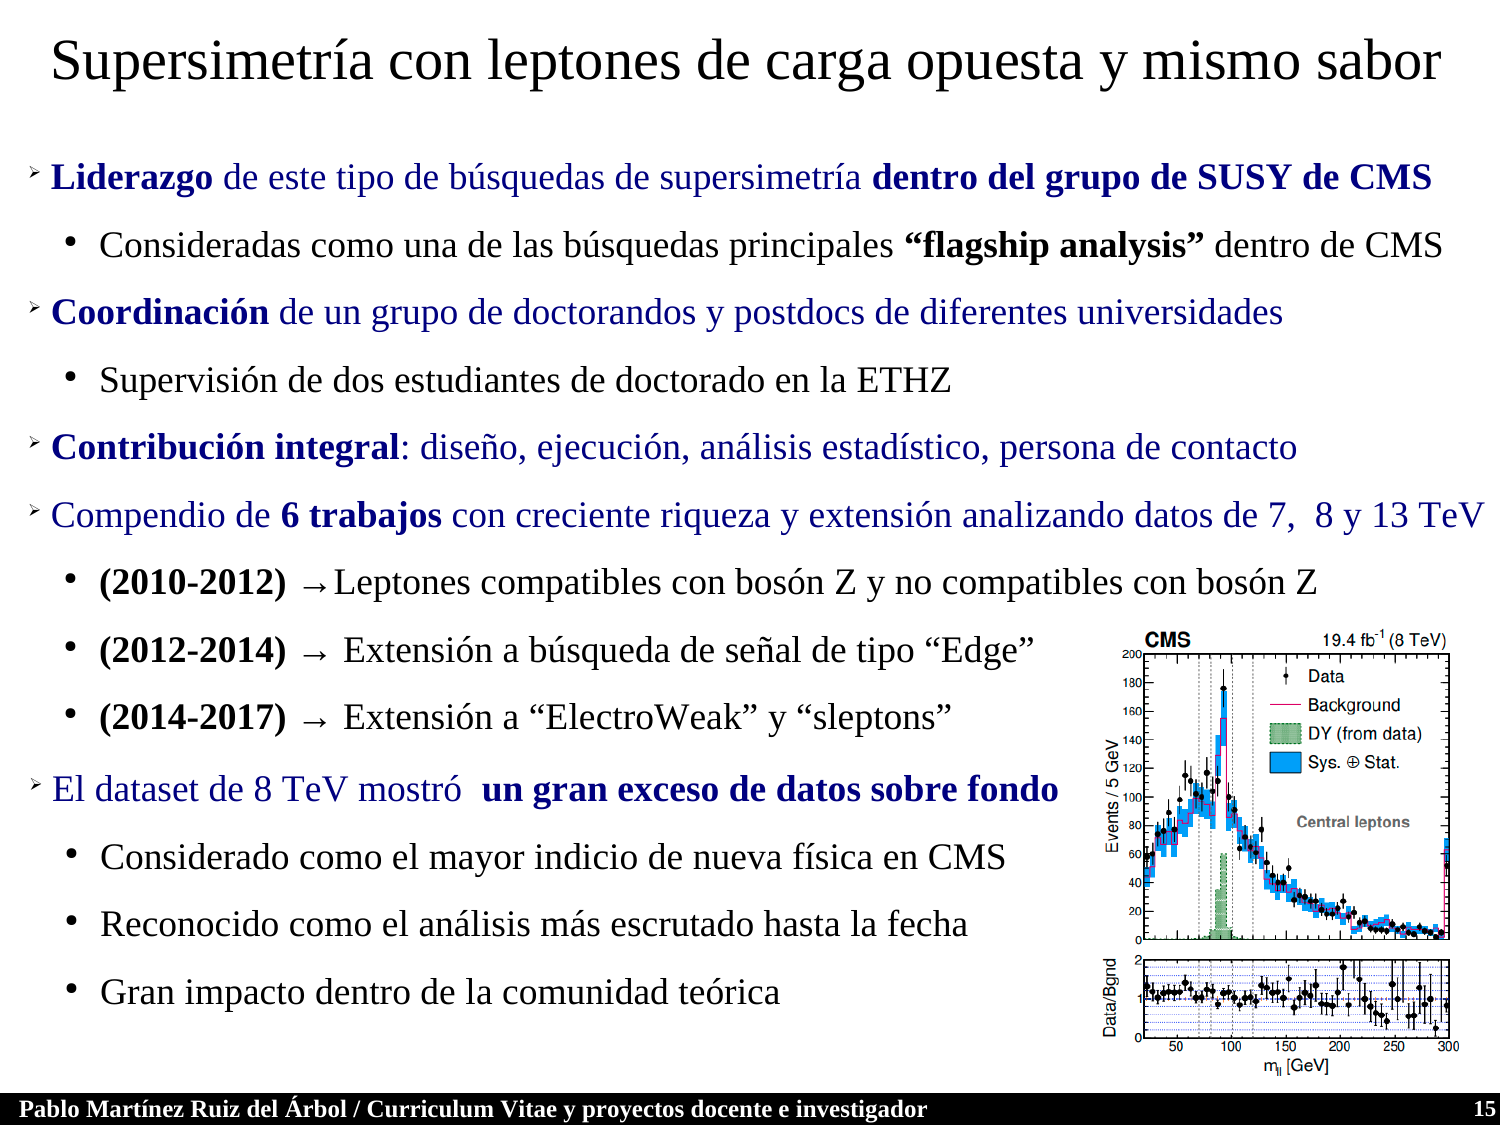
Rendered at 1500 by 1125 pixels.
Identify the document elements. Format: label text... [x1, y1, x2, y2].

text_box Liderazgo de este tipo de búsquedas de supersimetría dentro del grupo de SUSY de CMS Consideradas como una de las búsquedas principales “flagship analysis” dentro de CMS Coordinación de un grupo de doctorandos y postdocs de diferentes universidades Supervisión de dos estudiantes de doctorado en la ETHZ Contribución integral: diseño, ejecución, análisis estadístico, persona de contacto Compendio de 6 trabajos con creciente riqueza y extensión analizando datos de 7, 8 y 13 TeV (2010-2012) →Leptones compatibles con bosón Z y no compatibles con bosón Z (2012-2014) → Extensión a búsqueda de señal de tipo “Edge” (2014-2017) → Extensión a “ElectroWeak” y “sleptons” [8, 117, 1500, 766]
text_box El dataset de 8 TeV mostró un gran exceso de datos sobre fondo Considerado como el mayor indicio de nueva física en CMS Reconocido como el análisis más escrutado hasta la fecha Gran impacto dentro de la comunidad teórica [10, 729, 1070, 1024]
picture [1070, 614, 1470, 1090]
text_box Supersimetría con leptones de carga opuesta y mismo sabor [0, 12, 1500, 121]
